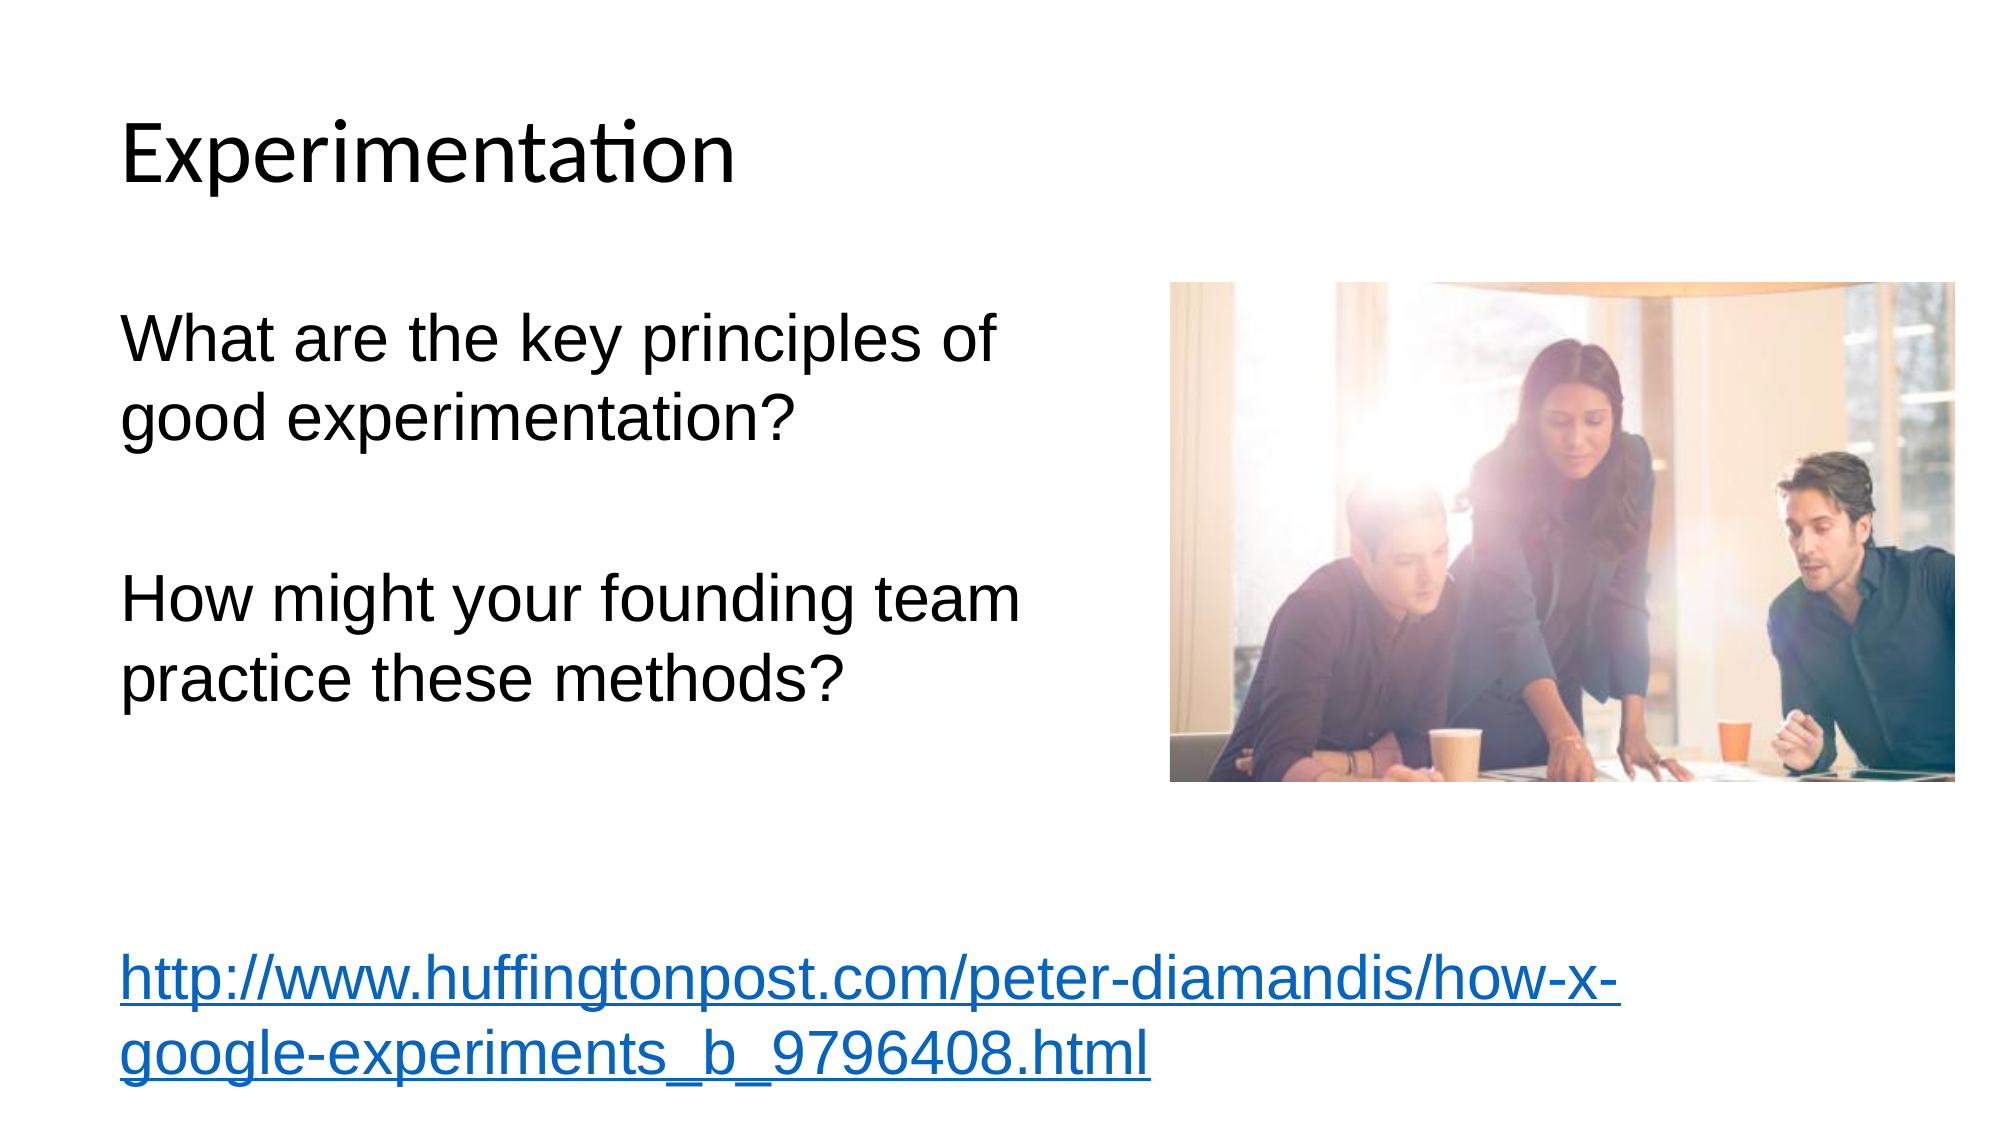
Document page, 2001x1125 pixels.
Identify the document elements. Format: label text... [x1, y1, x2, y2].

picture [1169, 282, 1955, 782]
list What are the key principles of good experimentation? How might your founding team practice these methods? [99, 274, 1143, 803]
title Experimentation [99, 45, 1900, 223]
list http://www.huffingtonpost.com/peter-diamandis/how-x-google-experiments_b_9796408.html [99, 917, 1840, 1119]
